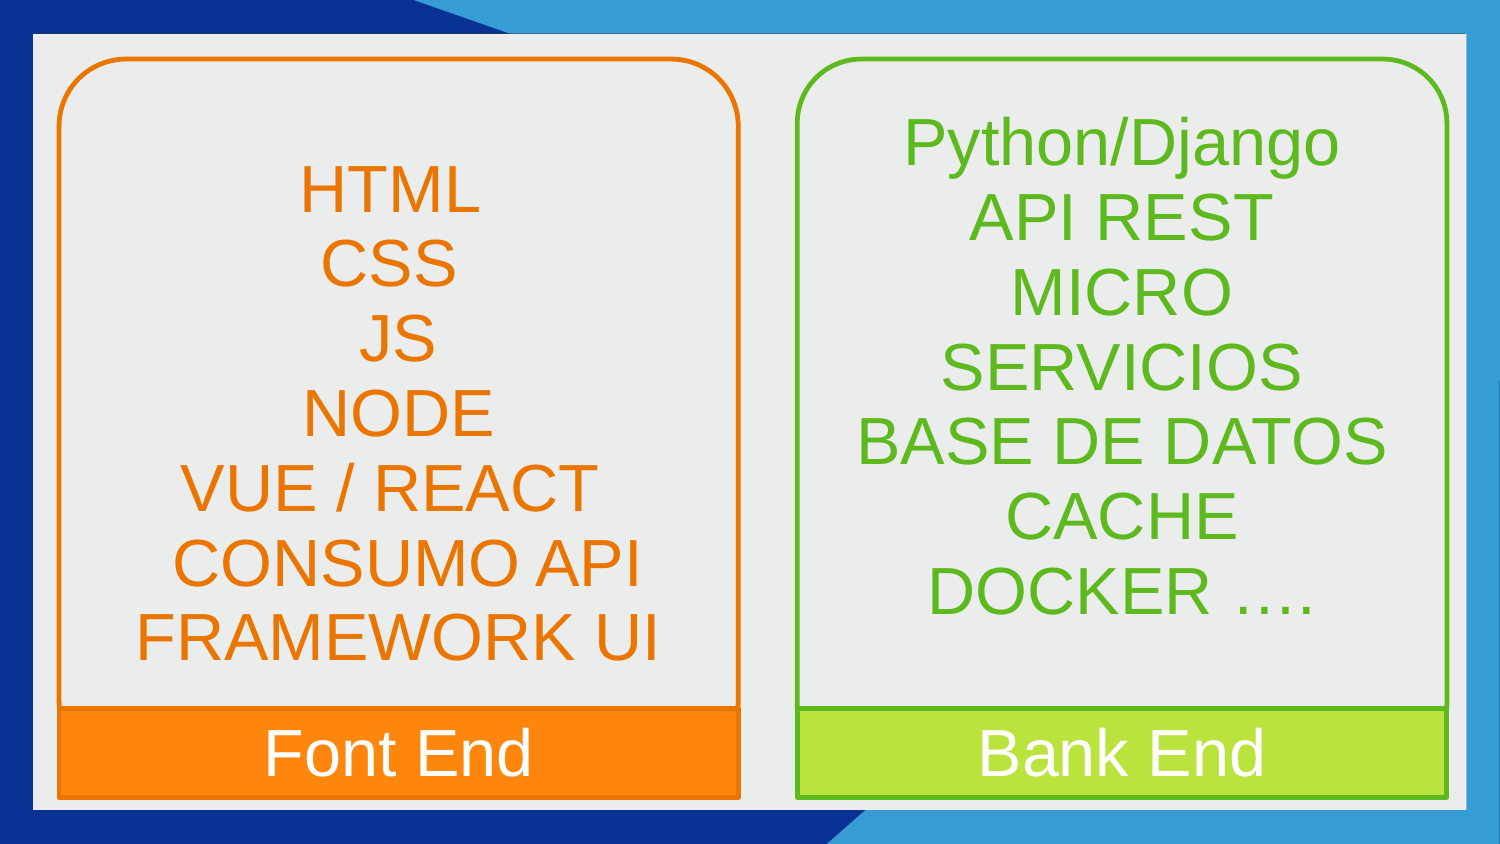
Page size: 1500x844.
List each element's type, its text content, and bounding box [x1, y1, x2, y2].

text_box Python/Django API REST MICRO SERVICIOS BASE DE DATOS CACHE DOCKER …. [797, 59, 1447, 708]
text_box Font End [59, 708, 739, 798]
text_box HTML CSS JS NODE VUE / REACT CONSUMO API FRAMEWORK UI [59, 59, 739, 708]
text_box Bank End [797, 708, 1447, 798]
